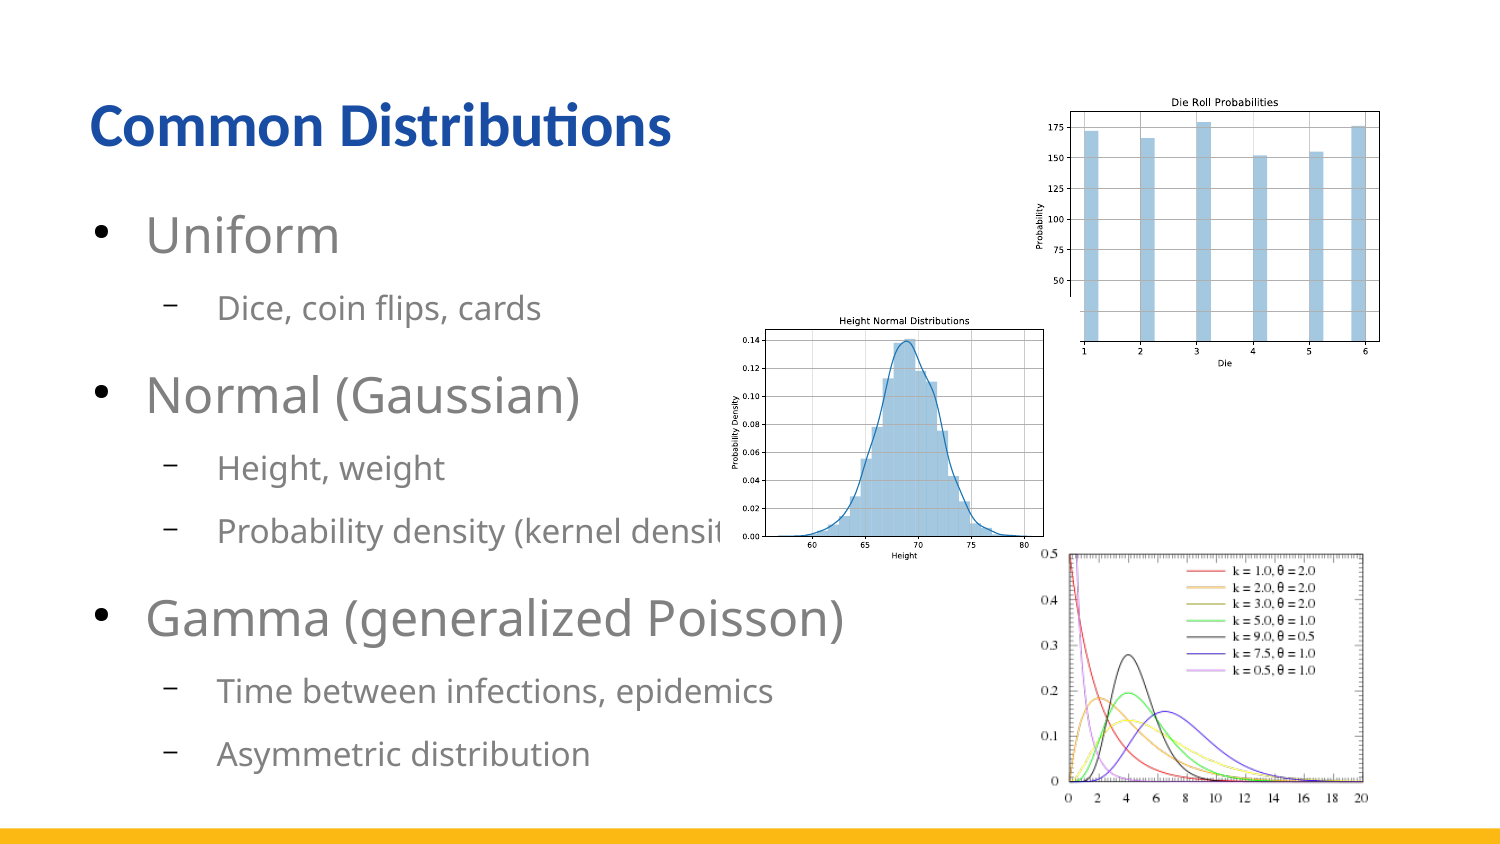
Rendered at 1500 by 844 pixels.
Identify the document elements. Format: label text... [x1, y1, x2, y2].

picture [720, 296, 1386, 815]
list Uniform Dice, coin flips, cards Normal (Gaussian) Height, weight Probability density (kernel density) Gamma (generalized Poisson) Time between infections, epidemics Asymmetric distribution [75, 196, 1425, 795]
title Common Distributions [75, 0, 1425, 196]
